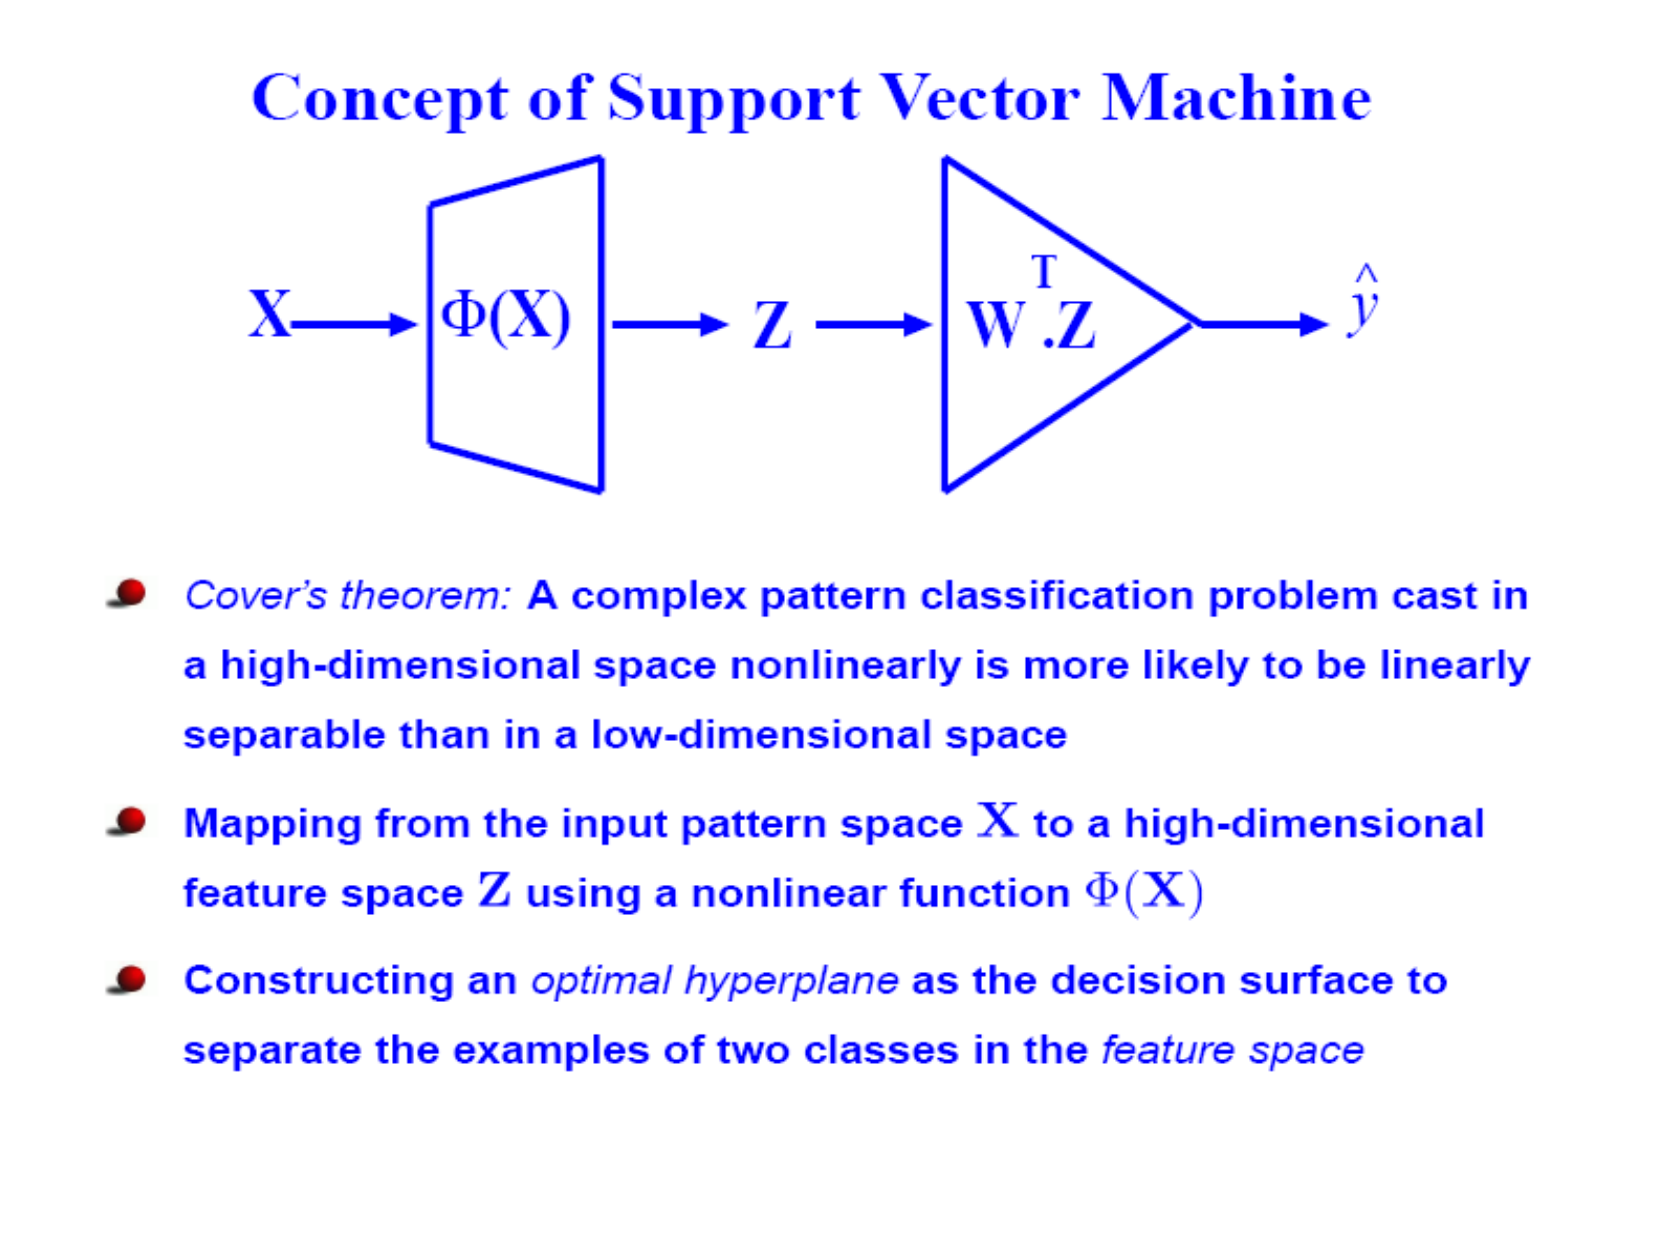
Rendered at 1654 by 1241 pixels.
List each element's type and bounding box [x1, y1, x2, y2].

picture [41, 66, 1571, 1117]
